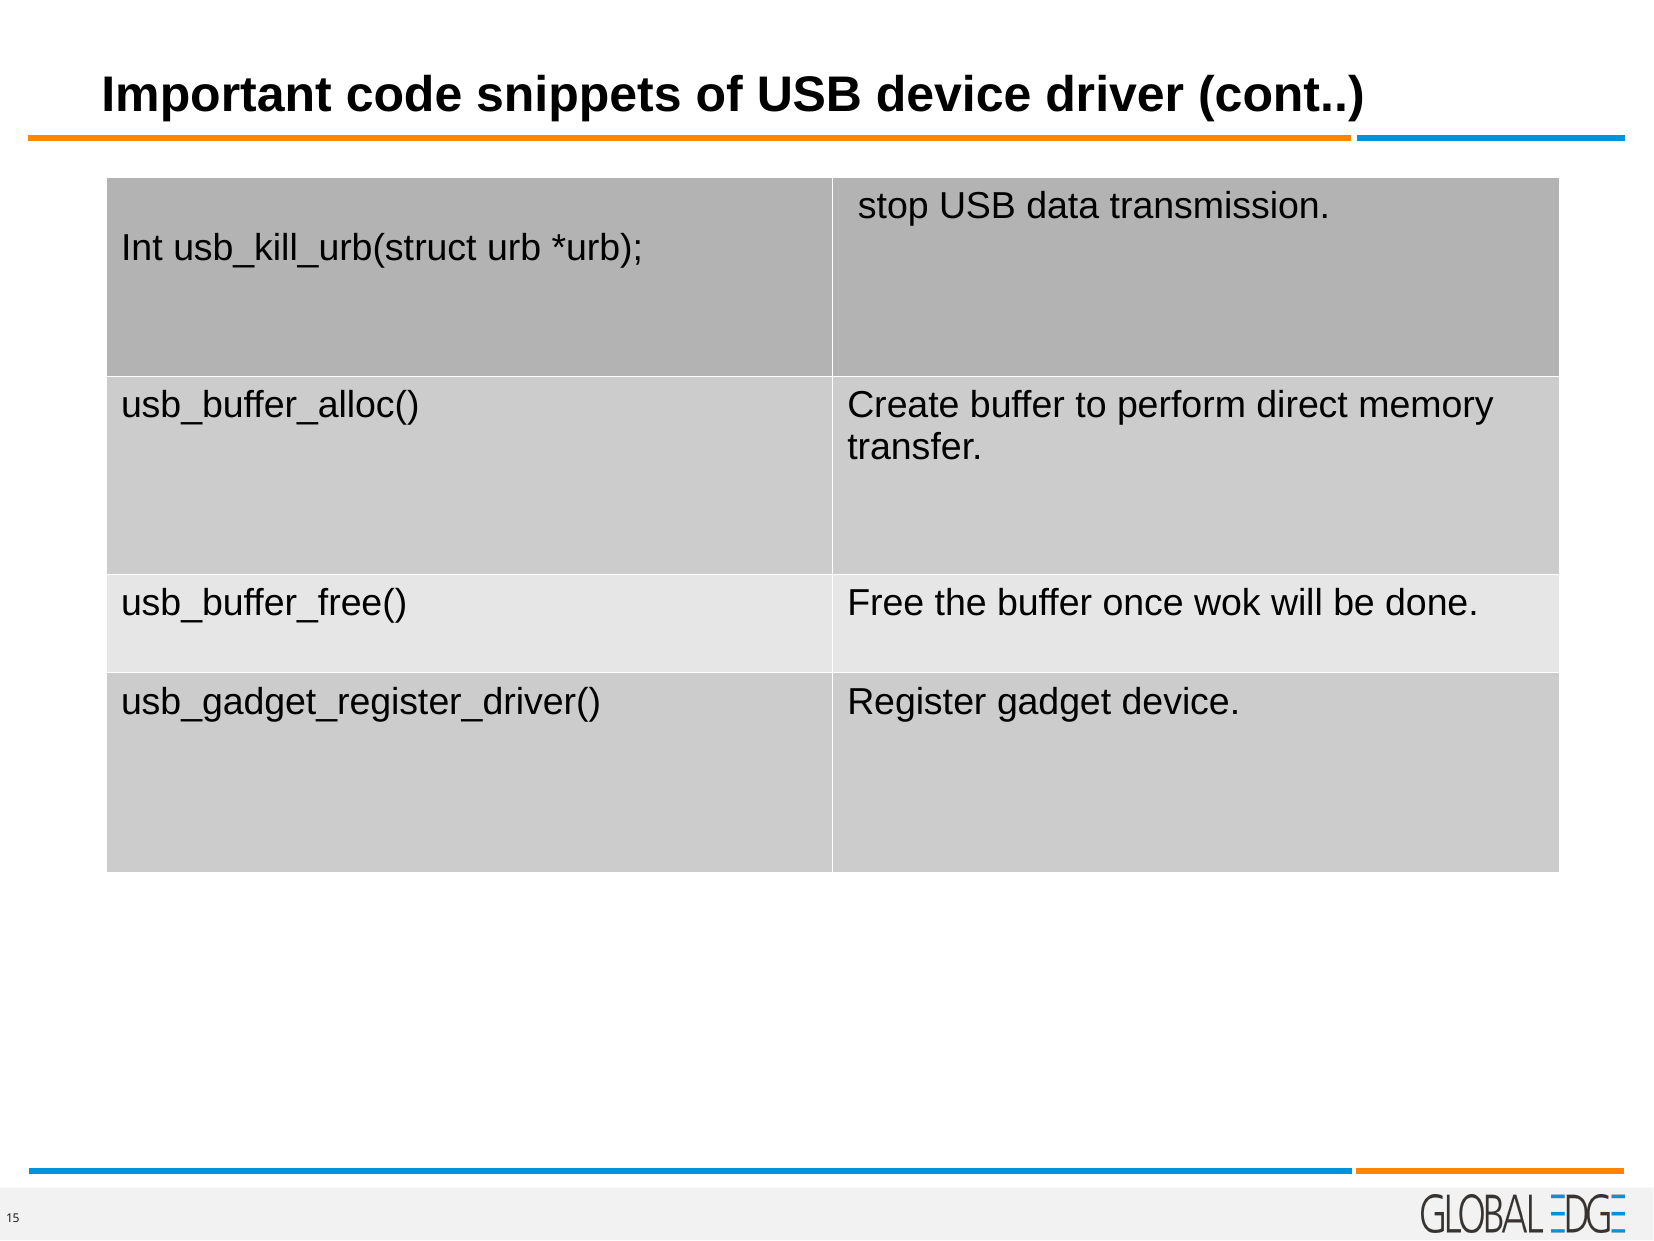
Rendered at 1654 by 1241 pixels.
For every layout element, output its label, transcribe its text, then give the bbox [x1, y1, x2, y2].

table_cell Create buffer to perform direct memory transfer. [833, 377, 1559, 574]
table_cell Register gadget device. [833, 673, 1559, 872]
picture [1421, 1194, 1625, 1233]
table_header stop USB data transmission. [833, 178, 1559, 376]
table_cell usb_buffer_alloc() [107, 377, 832, 574]
table_header Int usb_kill_urb(struct urb *urb); [107, 178, 832, 376]
table_cell Free the buffer once wok will be done. [833, 575, 1559, 672]
text_box Important code snippets of USB device driver (cont..) [86, 59, 1512, 131]
table_cell usb_gadget_register_driver() [107, 673, 832, 872]
table_cell usb_buffer_free() [107, 575, 832, 672]
